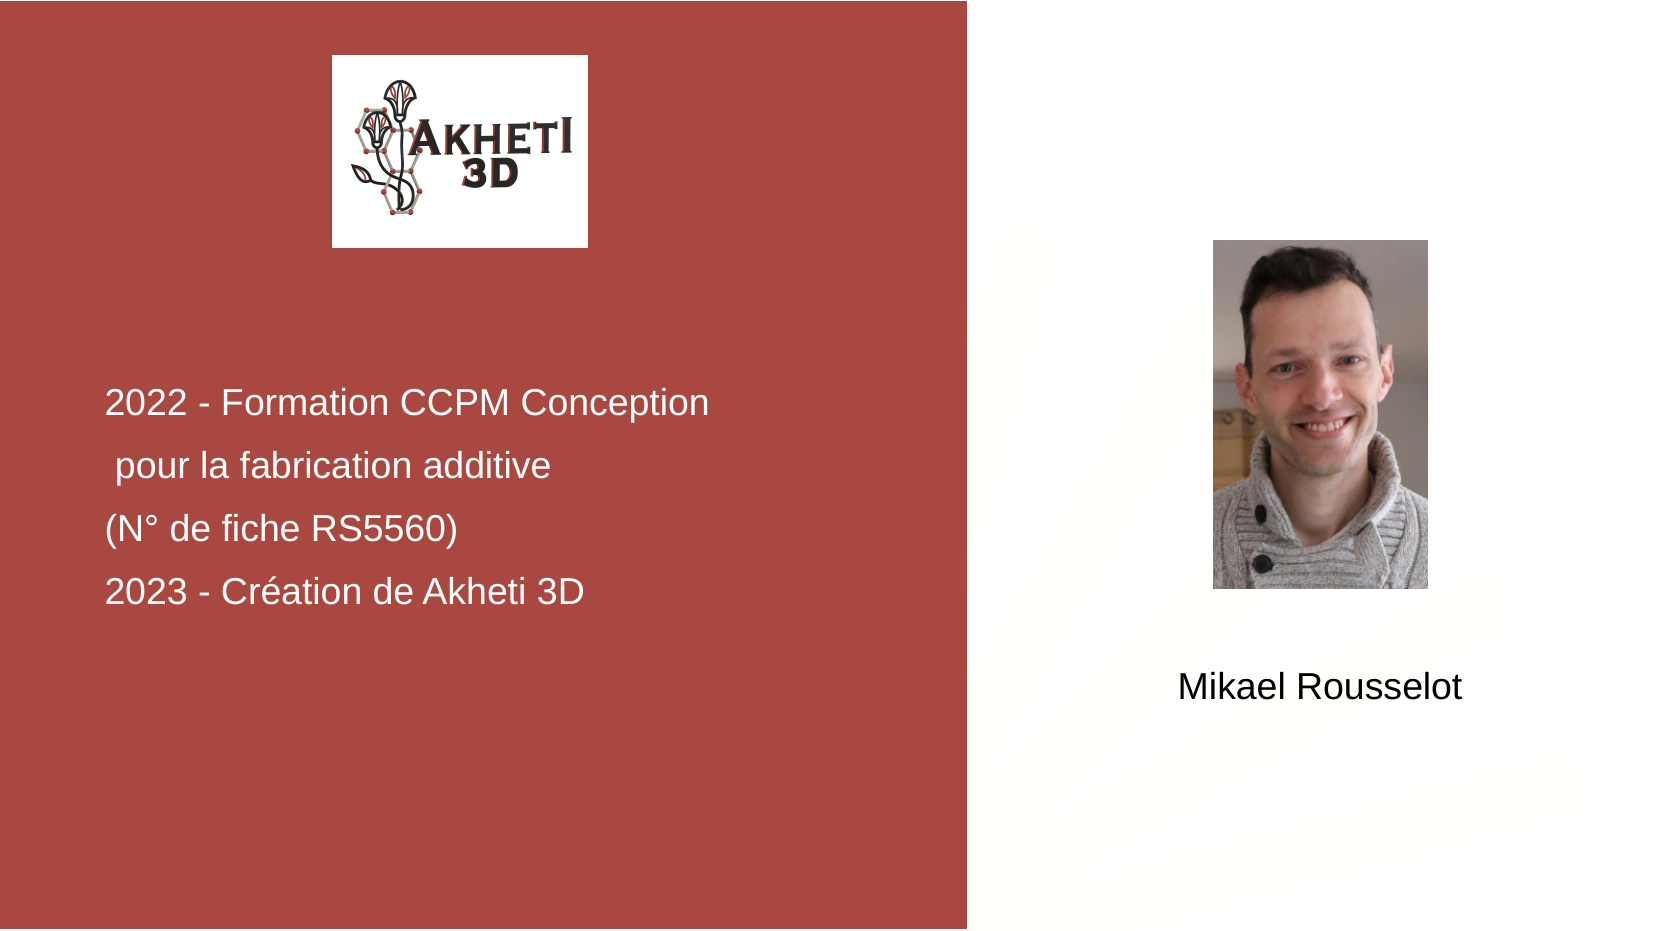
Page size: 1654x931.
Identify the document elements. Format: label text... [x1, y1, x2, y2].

text_box 2022 - Formation CCPM Conception pour la fabrication additive (N° de fiche RS5560) 2023 - Création de Akheti 3D [69, 360, 787, 638]
picture [1213, 240, 1428, 589]
picture [332, 55, 588, 248]
text_box Mikael Rousselot [1162, 658, 1479, 715]
text_box [0, 0, 969, 931]
